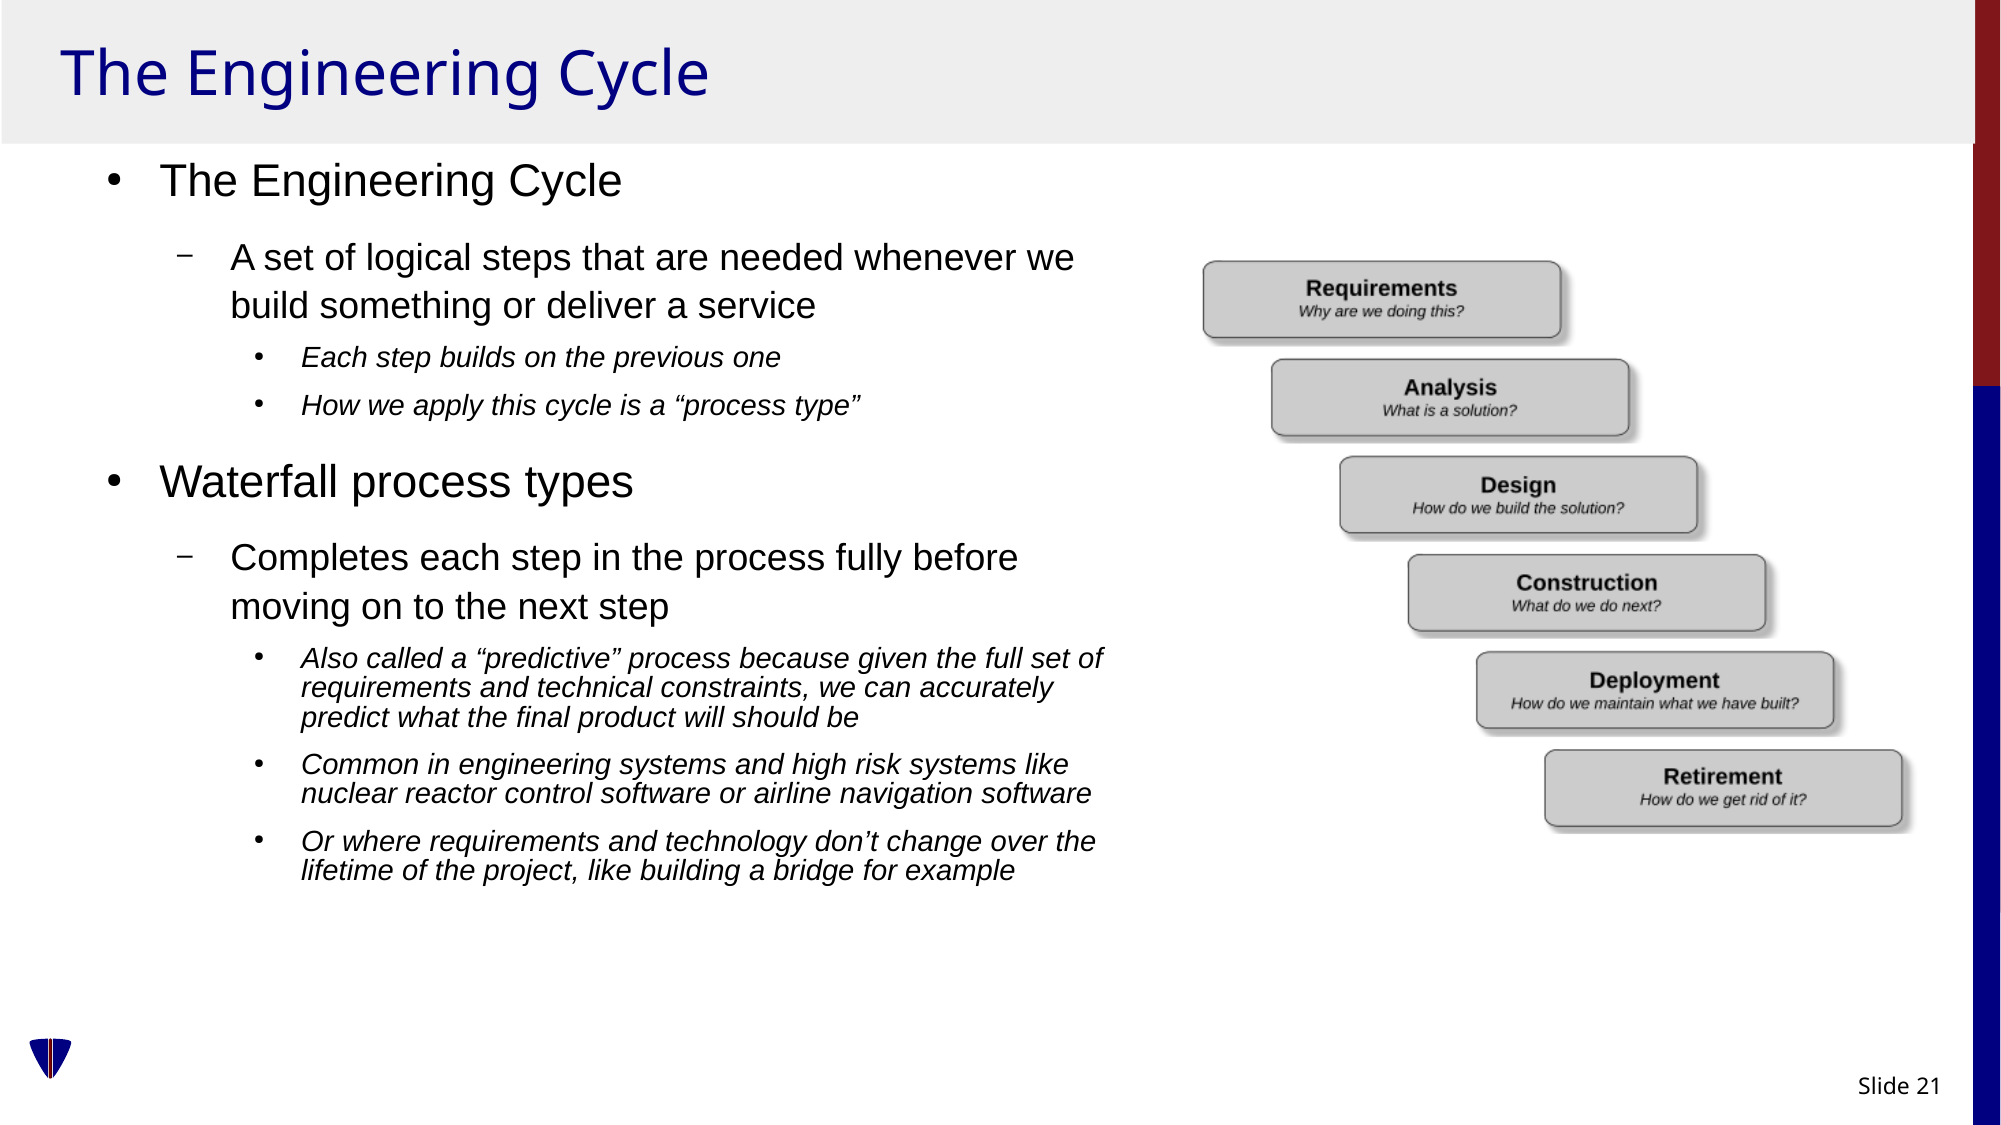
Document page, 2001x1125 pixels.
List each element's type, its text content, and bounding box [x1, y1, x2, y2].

list The Engineering Cycle A set of logical steps that are needed whenever we build something or deliver a service Each step builds on the previous one How we apply this cycle is a “process type” Waterfall process types Completes each step in the process fully before moving on to the next step Also called a “predictive” process because given the full set of requirements and technical constraints, we can accurately predict what the final product will should be Common in engineering systems and high risk systems like nuclear reactor control software or airline navigation software Or where requirements and technology don’t change over the lifetime of the project, like building a bridge for example [88, 147, 1123, 1004]
title The Engineering Cycle [1, 0, 1976, 144]
picture [1151, 236, 1960, 860]
